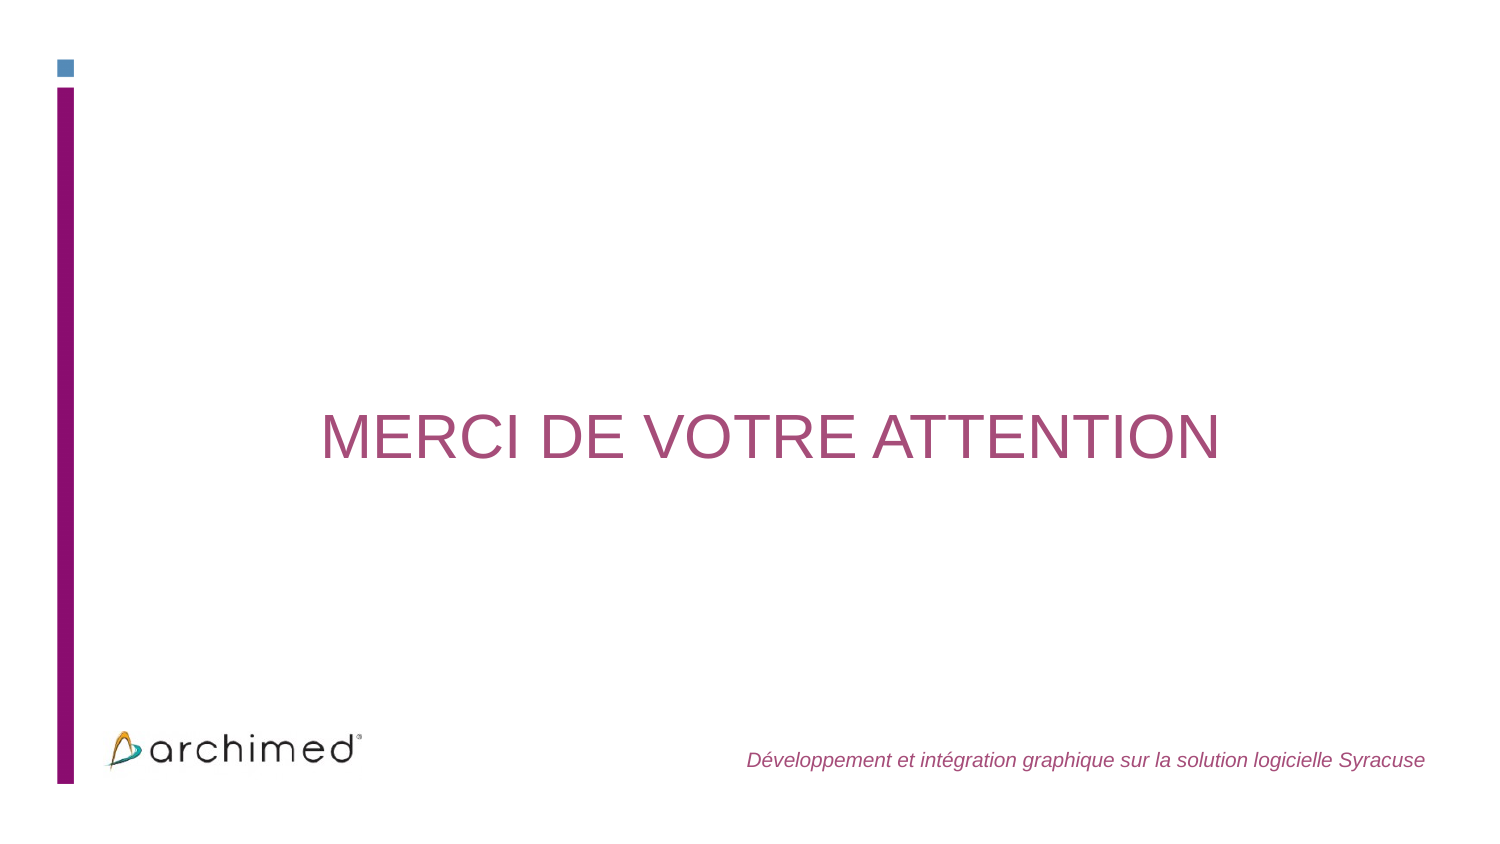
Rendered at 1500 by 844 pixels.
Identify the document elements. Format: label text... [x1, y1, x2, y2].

title Développement et intégration graphique sur la solution logicielle Syracuse [81, 743, 1441, 787]
picture [57, 59, 74, 785]
text_box MERCI DE VOTRE ATTENTION [103, 380, 1441, 464]
picture [103, 731, 362, 780]
